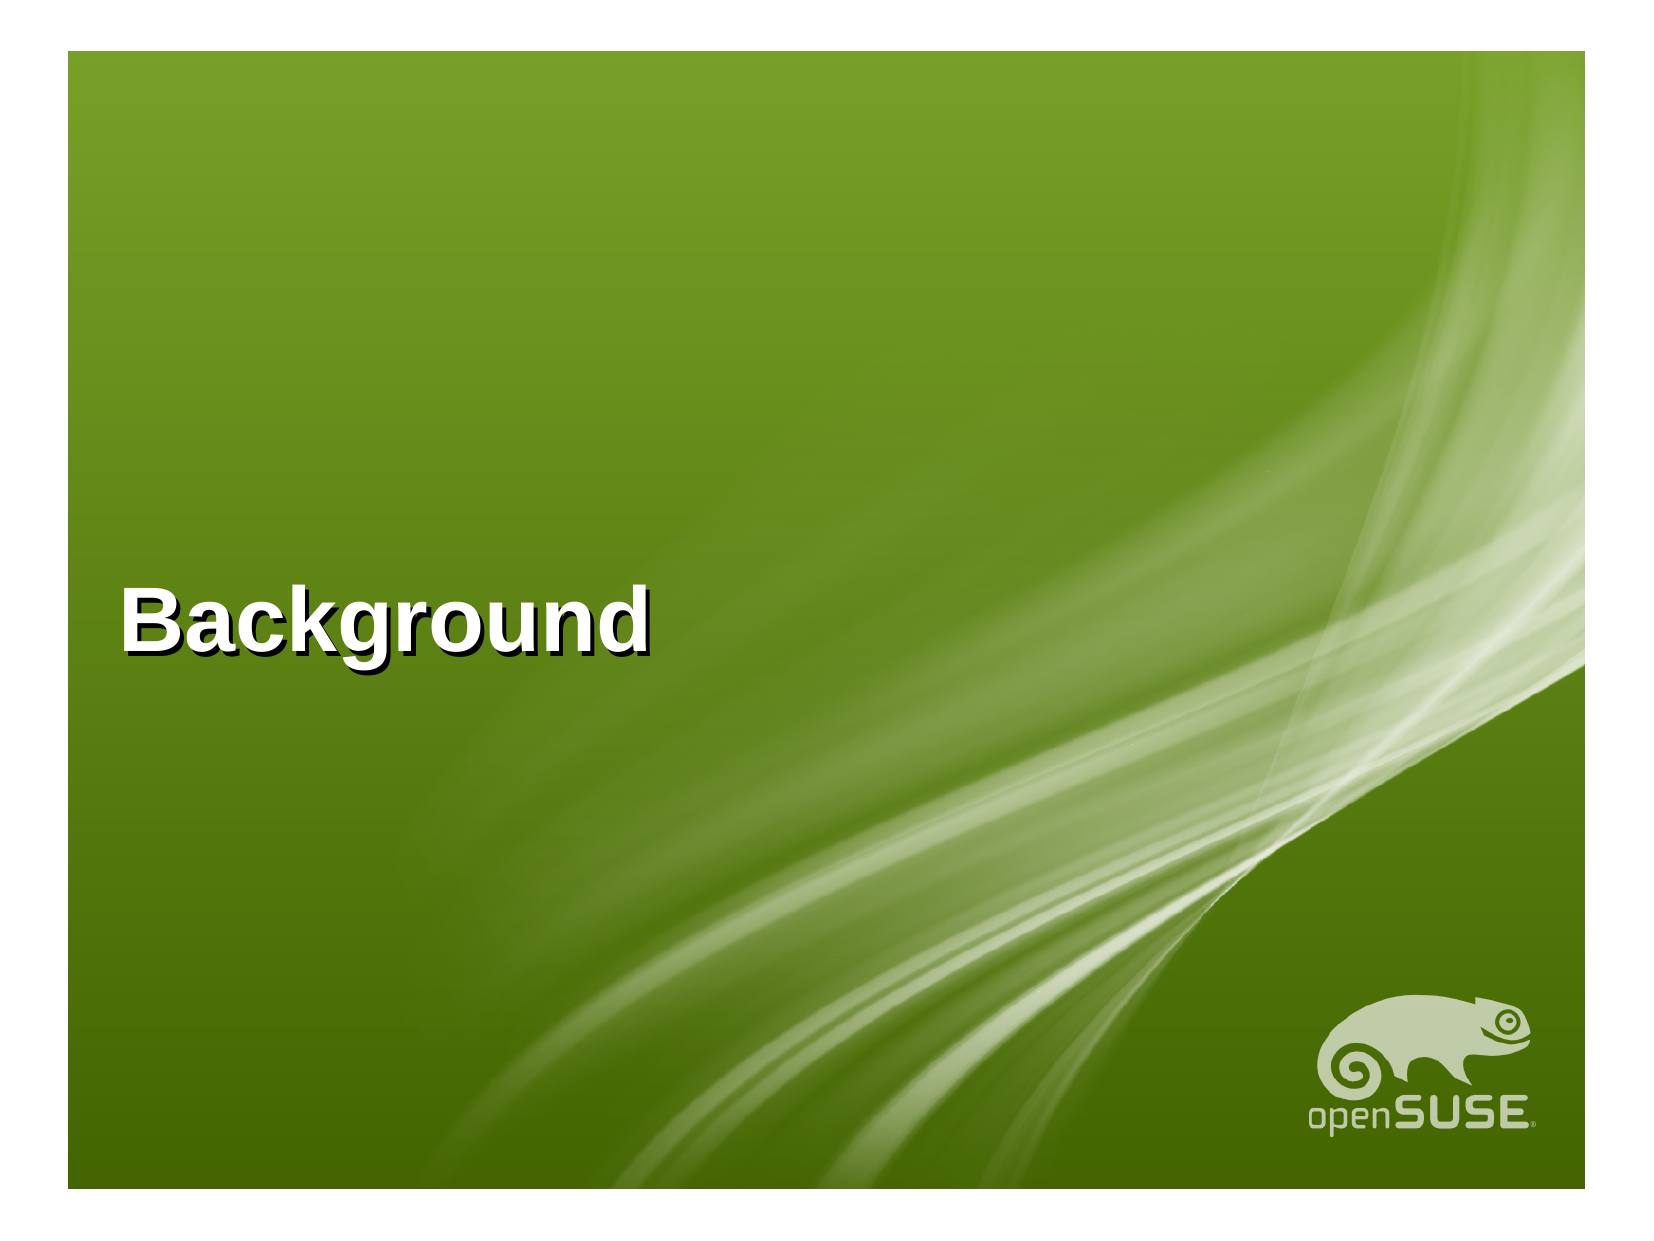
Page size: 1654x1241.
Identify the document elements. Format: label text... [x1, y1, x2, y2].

title Background [118, 457, 1607, 783]
picture [68, 51, 1585, 1189]
